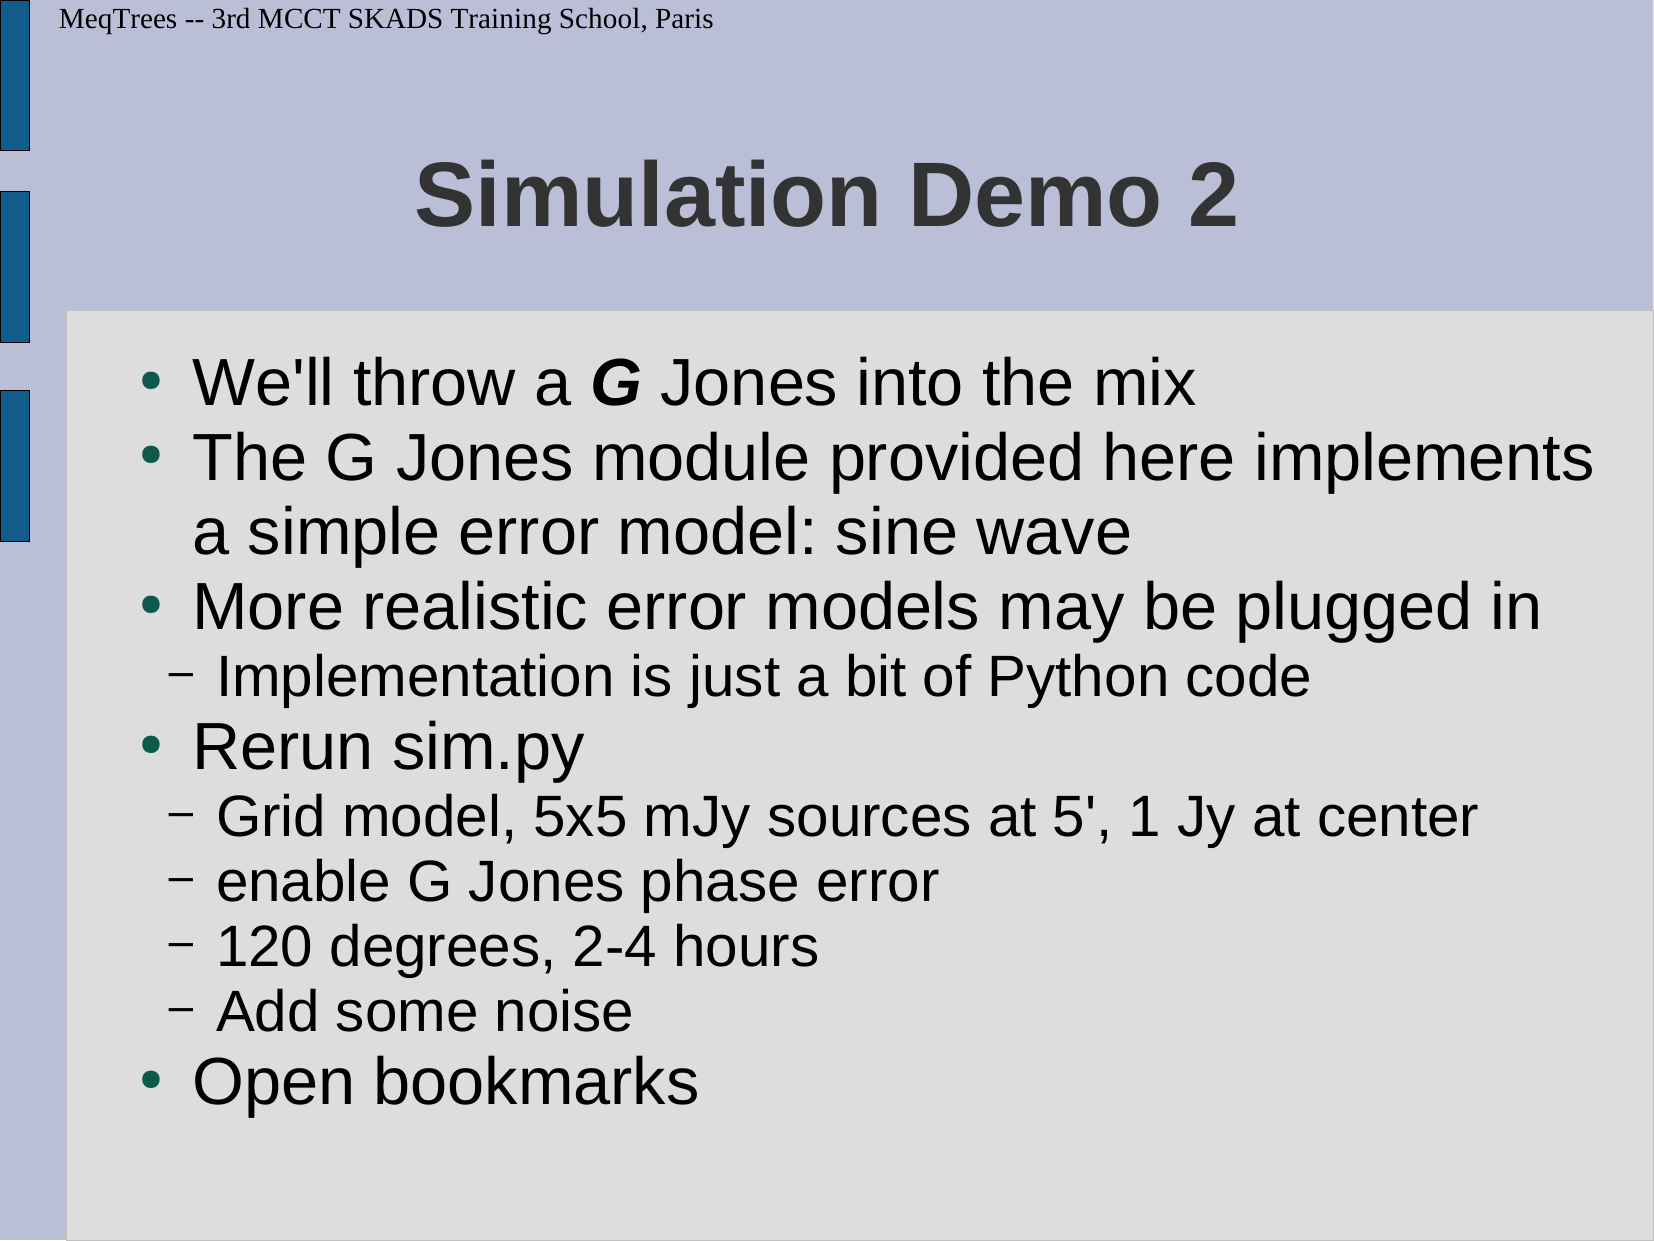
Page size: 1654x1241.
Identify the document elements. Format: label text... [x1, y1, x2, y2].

title Simulation Demo 2 [121, 91, 1534, 299]
list We'll throw a G Jones into the mix The G Jones module provided here implements a simple error model: sine wave More realistic error models may be plugged in Implementation is just a bit of Python code Rerun sim.py Grid model, 5x5 mJy sources at 5', 1 Jy at center enable G Jones phase error 120 degrees, 2-4 hours Add some noise Open bookmarks [121, 344, 1625, 1184]
